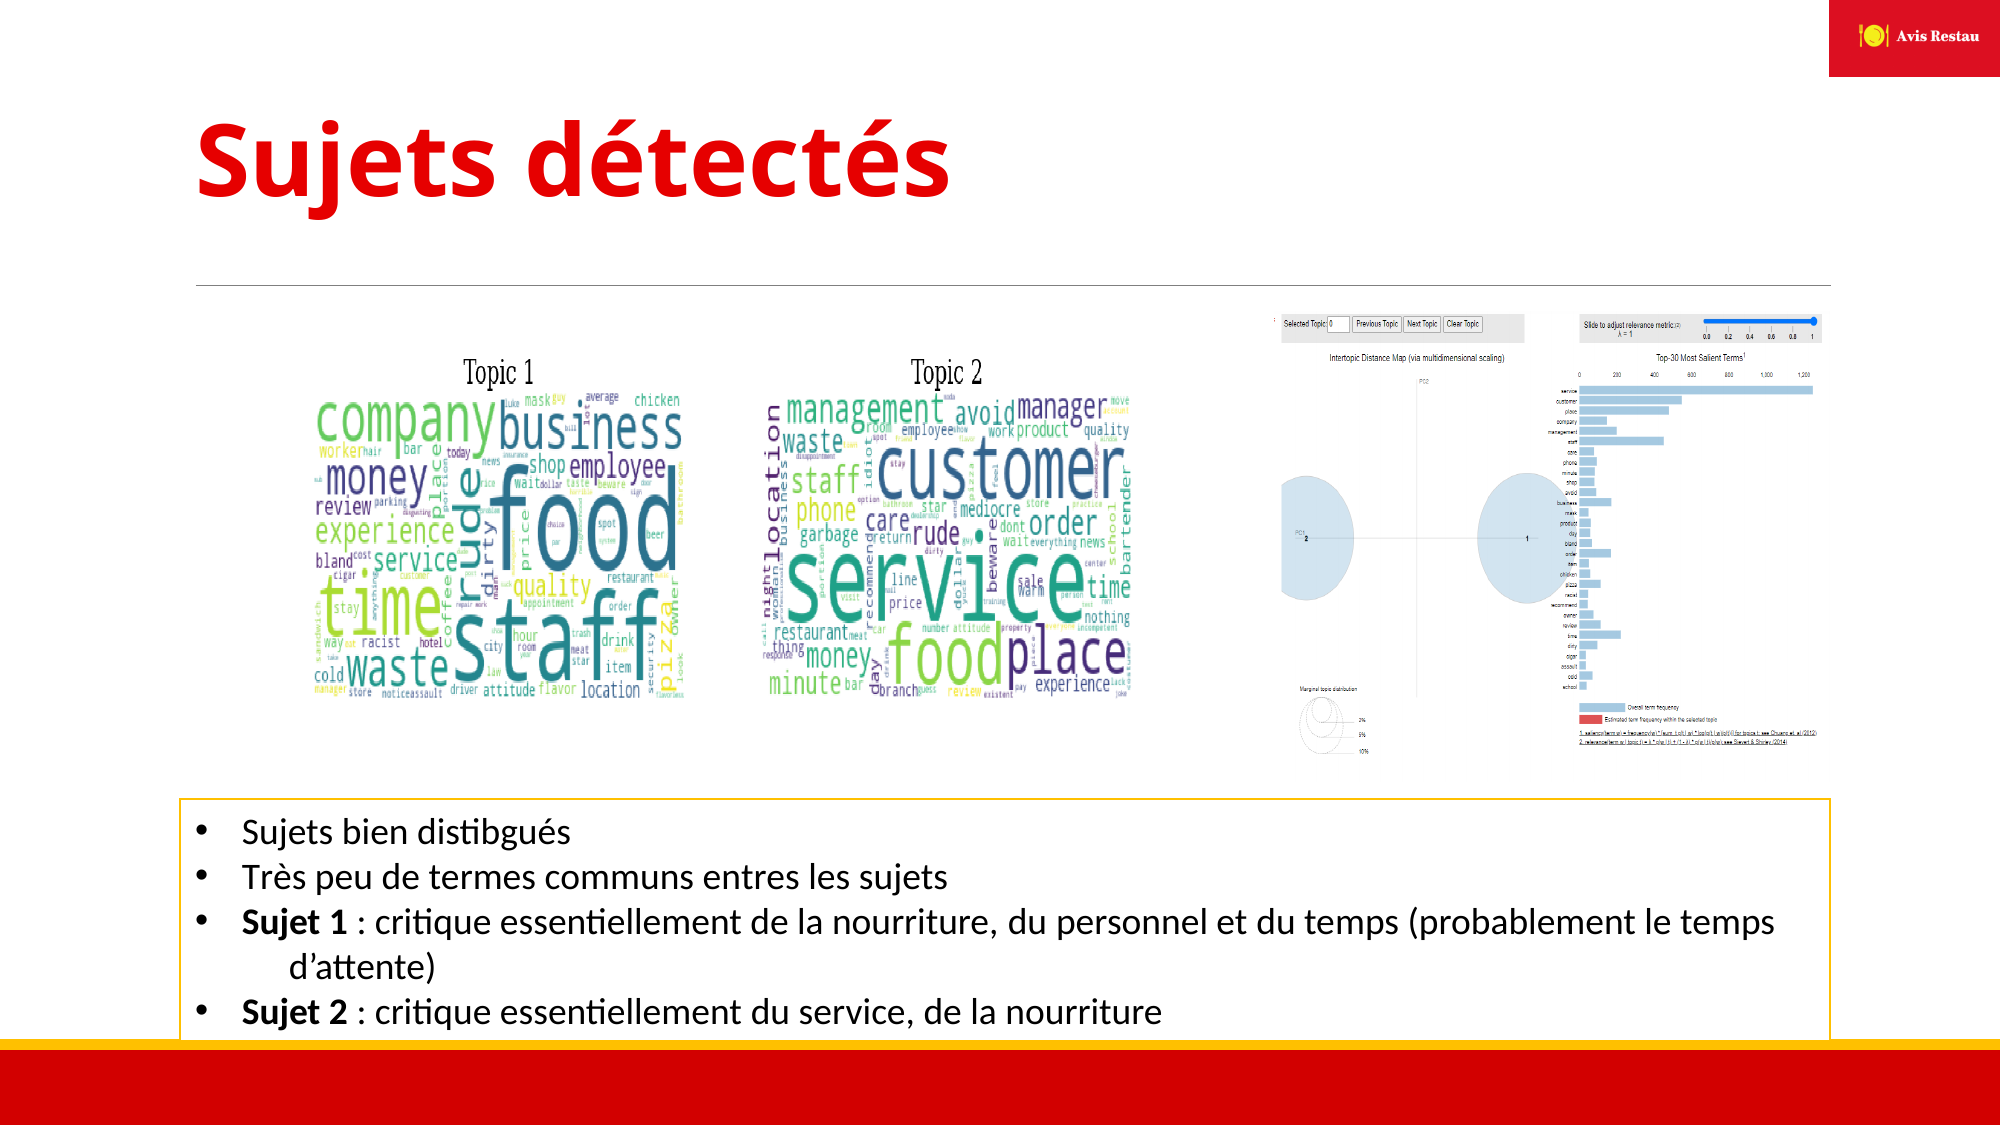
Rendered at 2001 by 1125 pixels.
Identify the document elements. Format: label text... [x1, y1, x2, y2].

picture [180, 311, 1239, 782]
text_box Sujets bien distibgués Très peu de termes communs entres les sujets Sujet 1 : critique essentiellement de la nourriture, du personnel et du temps (probablement le temps d’attente) Sujet 2 : critique essentiellement du service, de la nourriture [180, 799, 1831, 1042]
picture [1829, 0, 2000, 77]
picture [1274, 311, 1830, 782]
title Sujets détectés [180, 47, 1831, 286]
